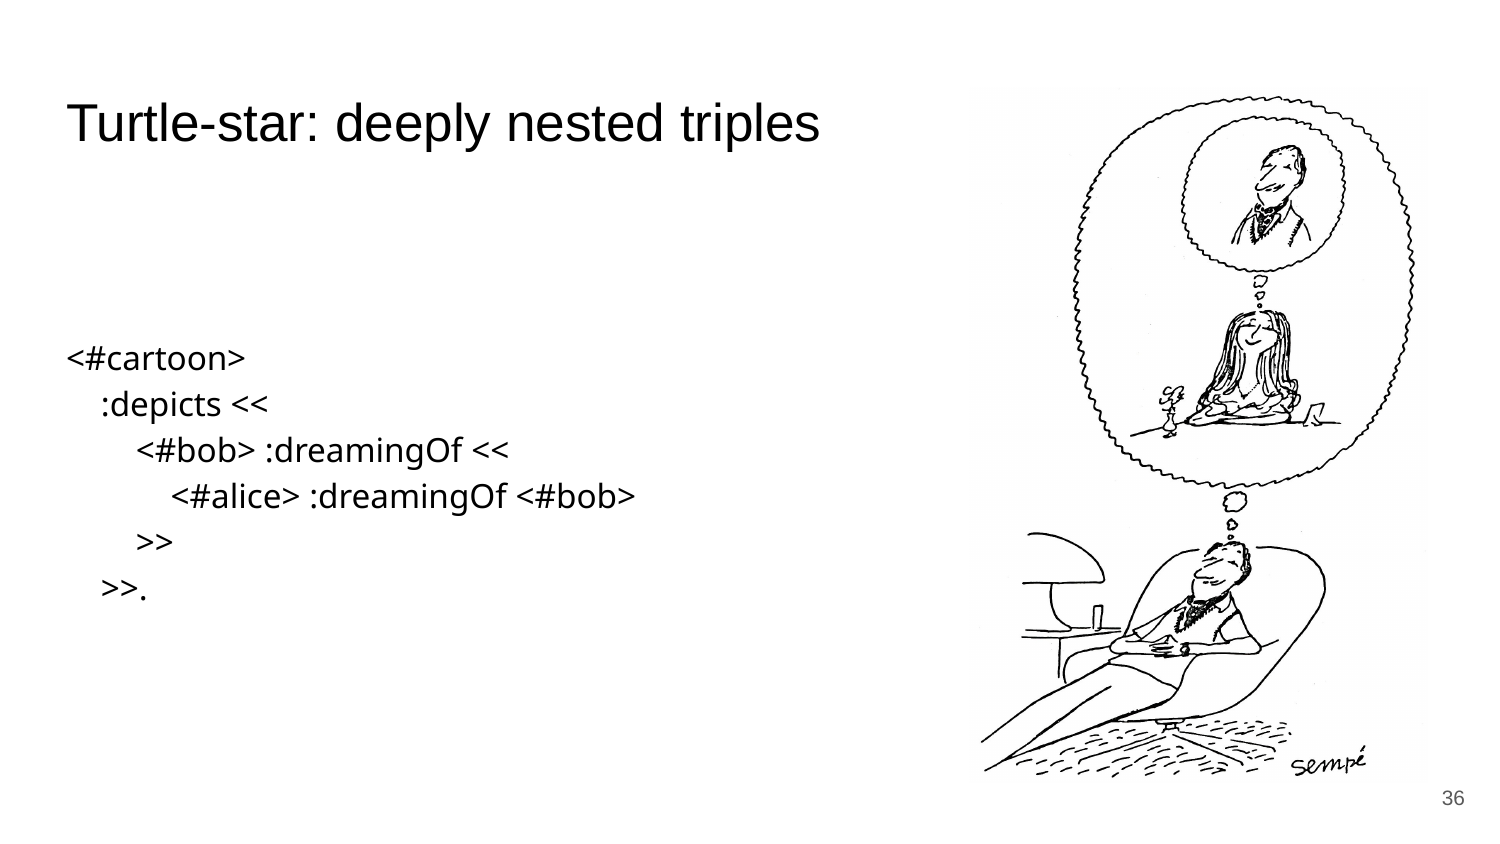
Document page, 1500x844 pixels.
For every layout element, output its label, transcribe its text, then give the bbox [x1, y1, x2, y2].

picture [969, 87, 1428, 783]
title Turtle-star: deeply nested triples [51, 72, 1449, 167]
slide_number <number> [1389, 764, 1480, 830]
list <#cartoon> :depicts << <#bob> :dreamingOf << <#alice> :dreamingOf <#bob> >> >>. [51, 189, 969, 750]
